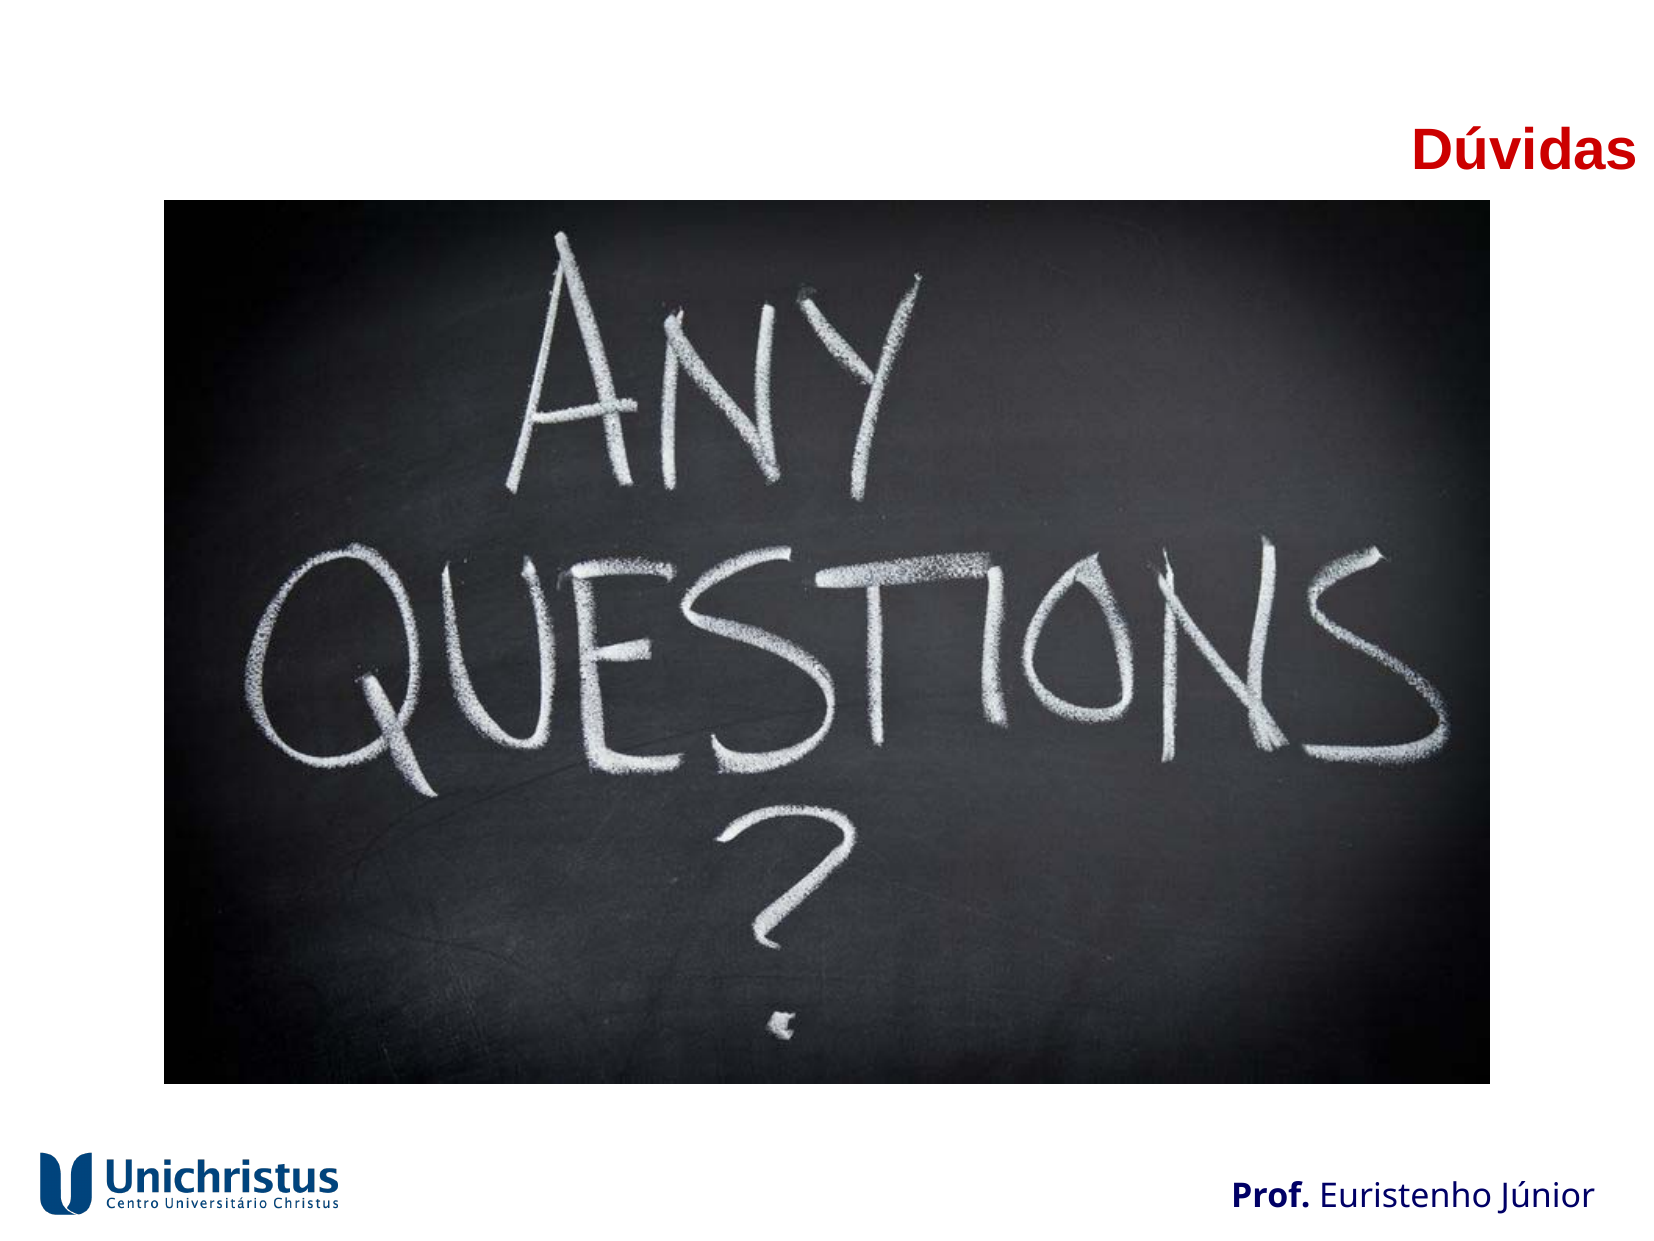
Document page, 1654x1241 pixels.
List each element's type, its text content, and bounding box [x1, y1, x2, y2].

picture [35, 1149, 343, 1217]
text_box Prof. Euristenho Júnior [1216, 1163, 1654, 1224]
text_box Dúvidas [1397, 109, 1654, 189]
picture [164, 200, 1490, 1084]
